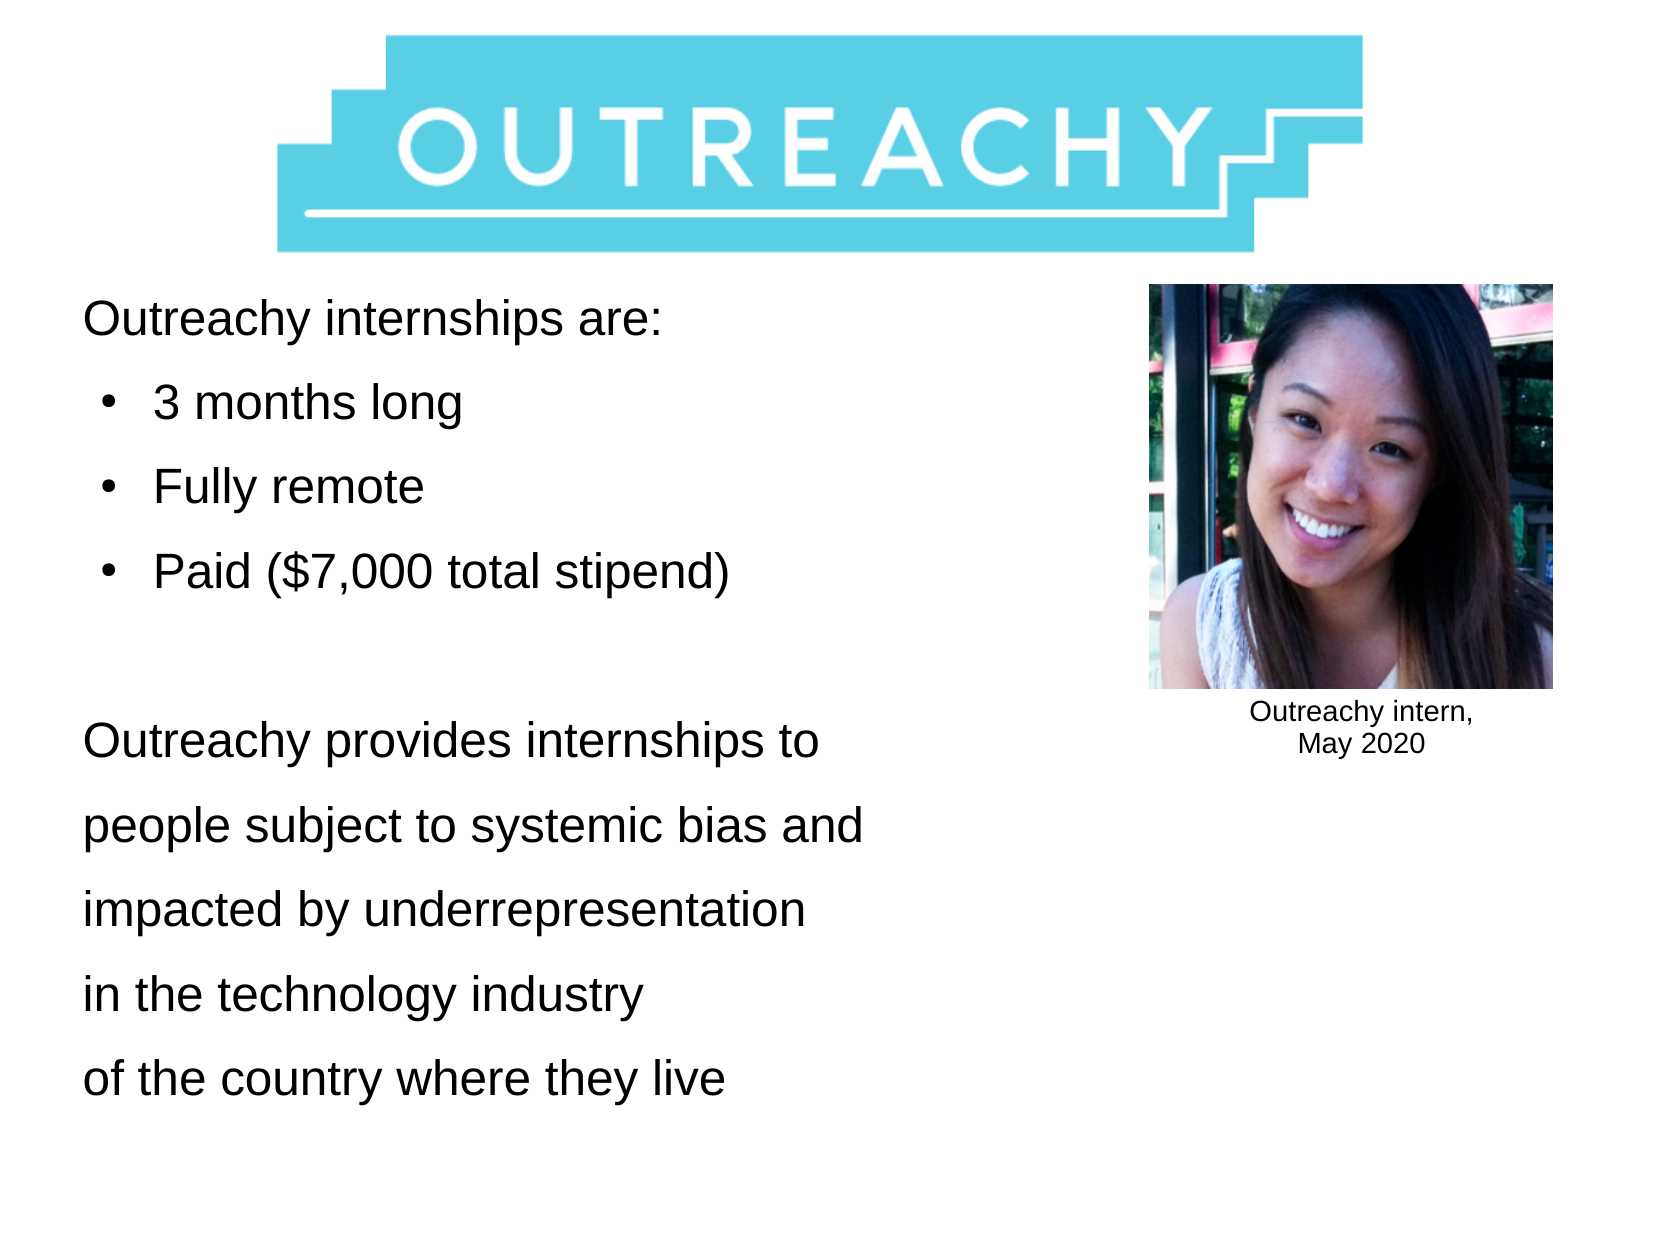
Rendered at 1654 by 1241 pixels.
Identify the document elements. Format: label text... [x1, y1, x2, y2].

picture [206, 15, 1447, 270]
text_box Outreachy intern, May 2020 [1151, 687, 1572, 768]
picture [1149, 284, 1553, 689]
list Outreachy internships are: 3 months long Fully remote Paid ($7,000 total stipend) Outreachy provides internships to people subject to systemic bias and impacted by underrepresentation in the technology industry of the country where they live [82, 290, 1411, 1111]
